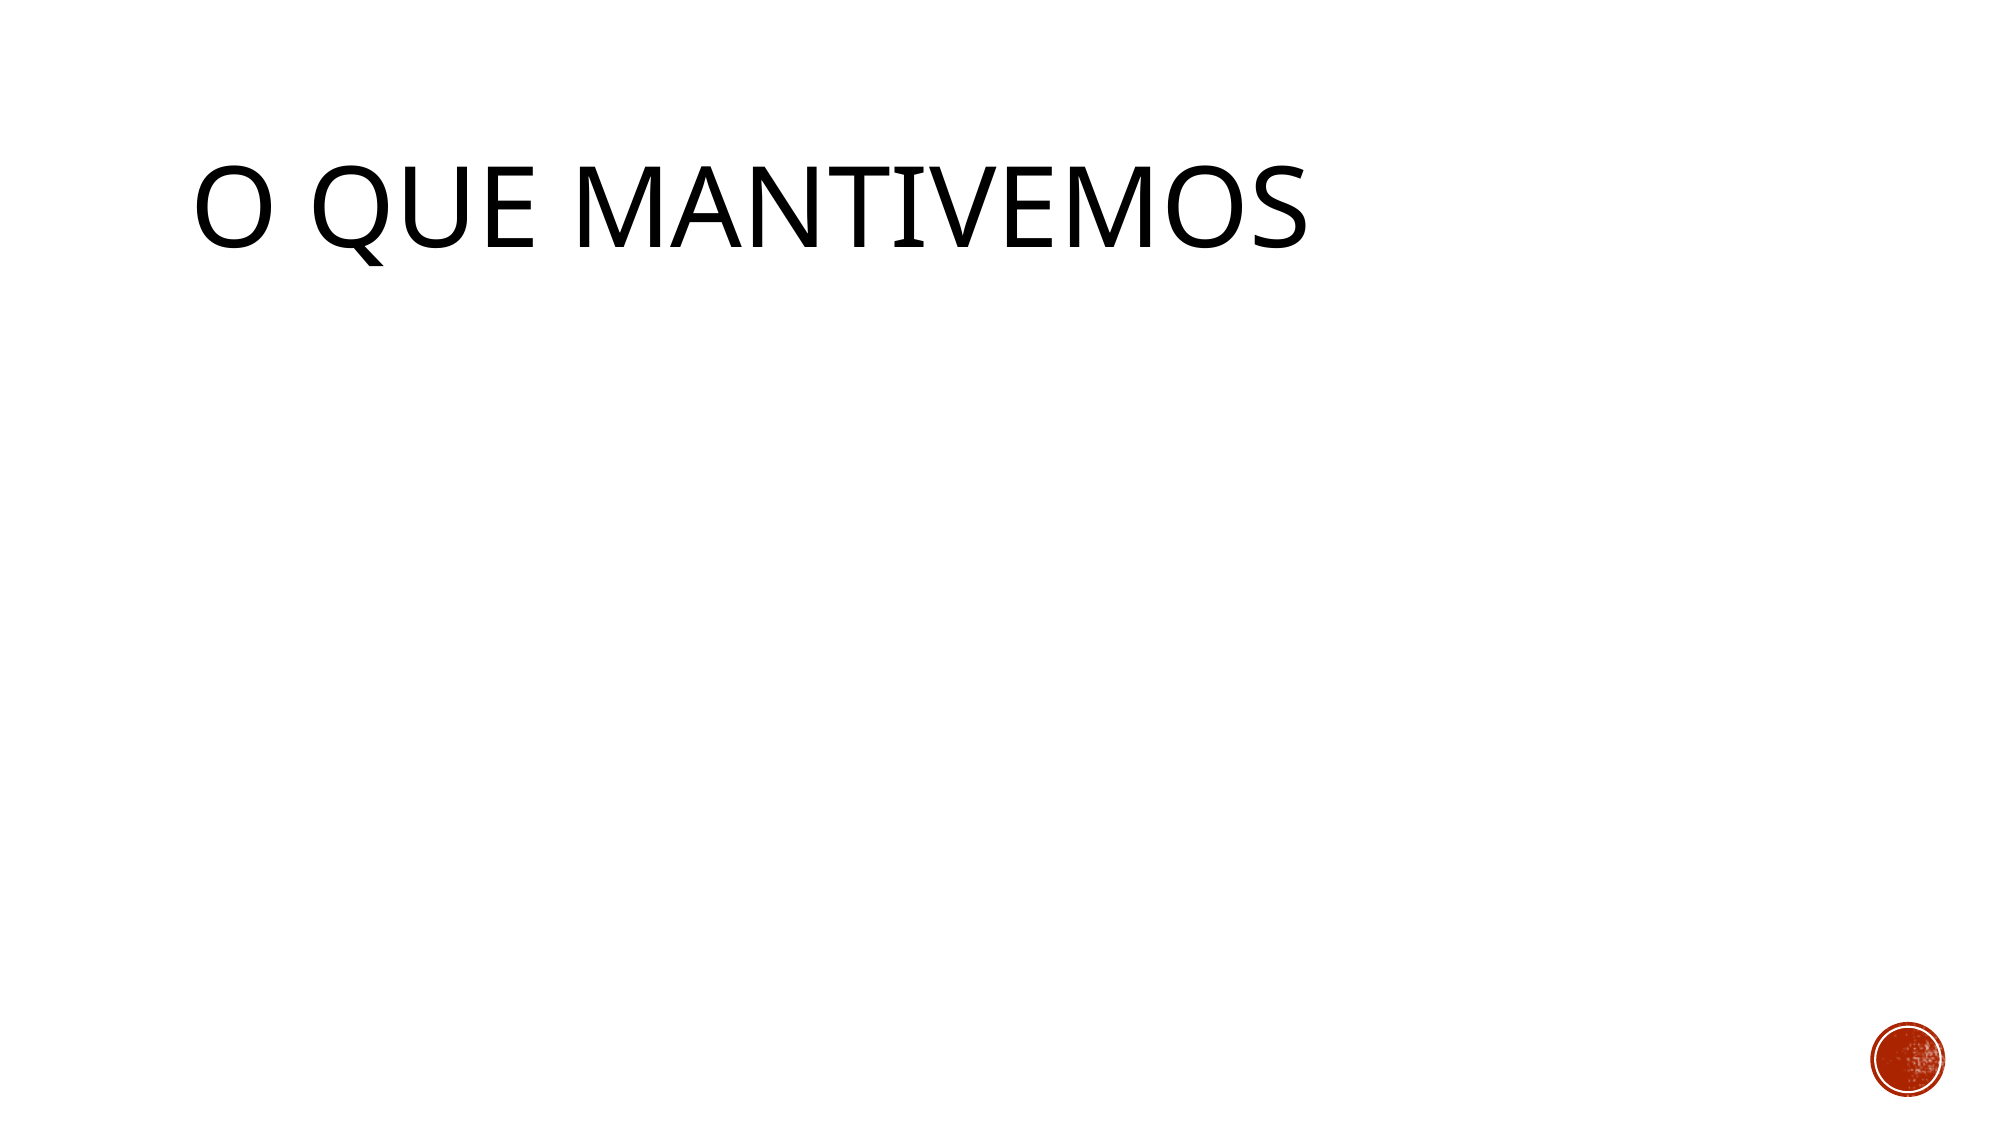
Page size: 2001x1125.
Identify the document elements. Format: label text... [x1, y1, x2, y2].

title O que mantivemos [175, 79, 1826, 344]
